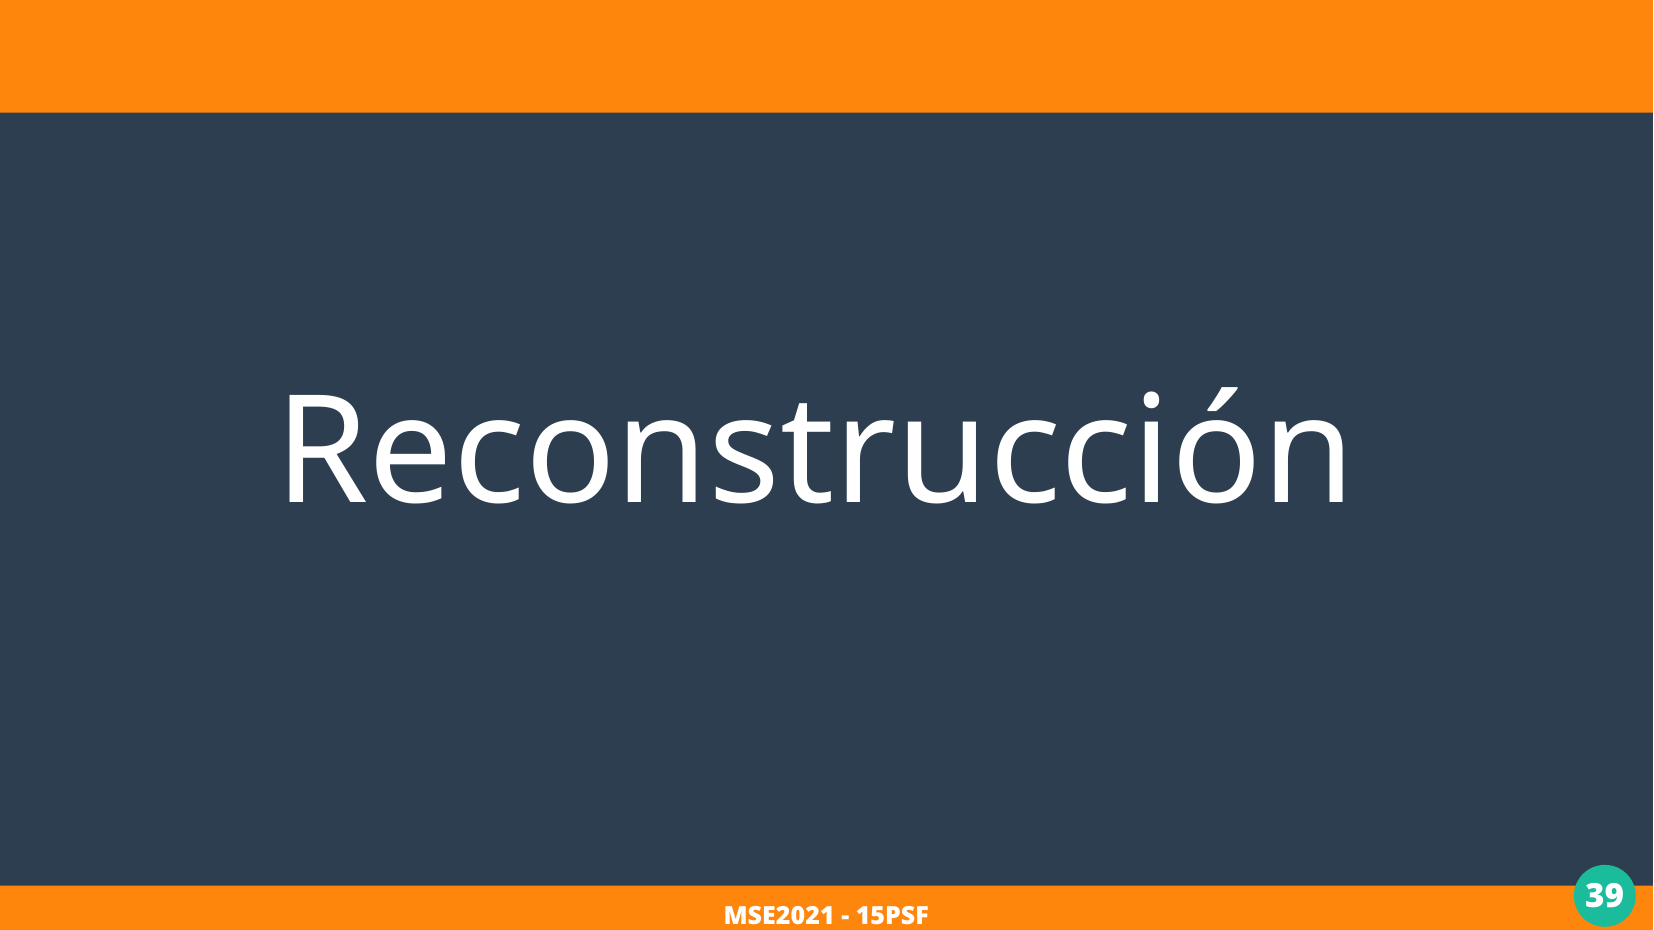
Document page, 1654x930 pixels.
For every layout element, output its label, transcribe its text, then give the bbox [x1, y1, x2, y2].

list Reconstrucción [275, 342, 1527, 579]
